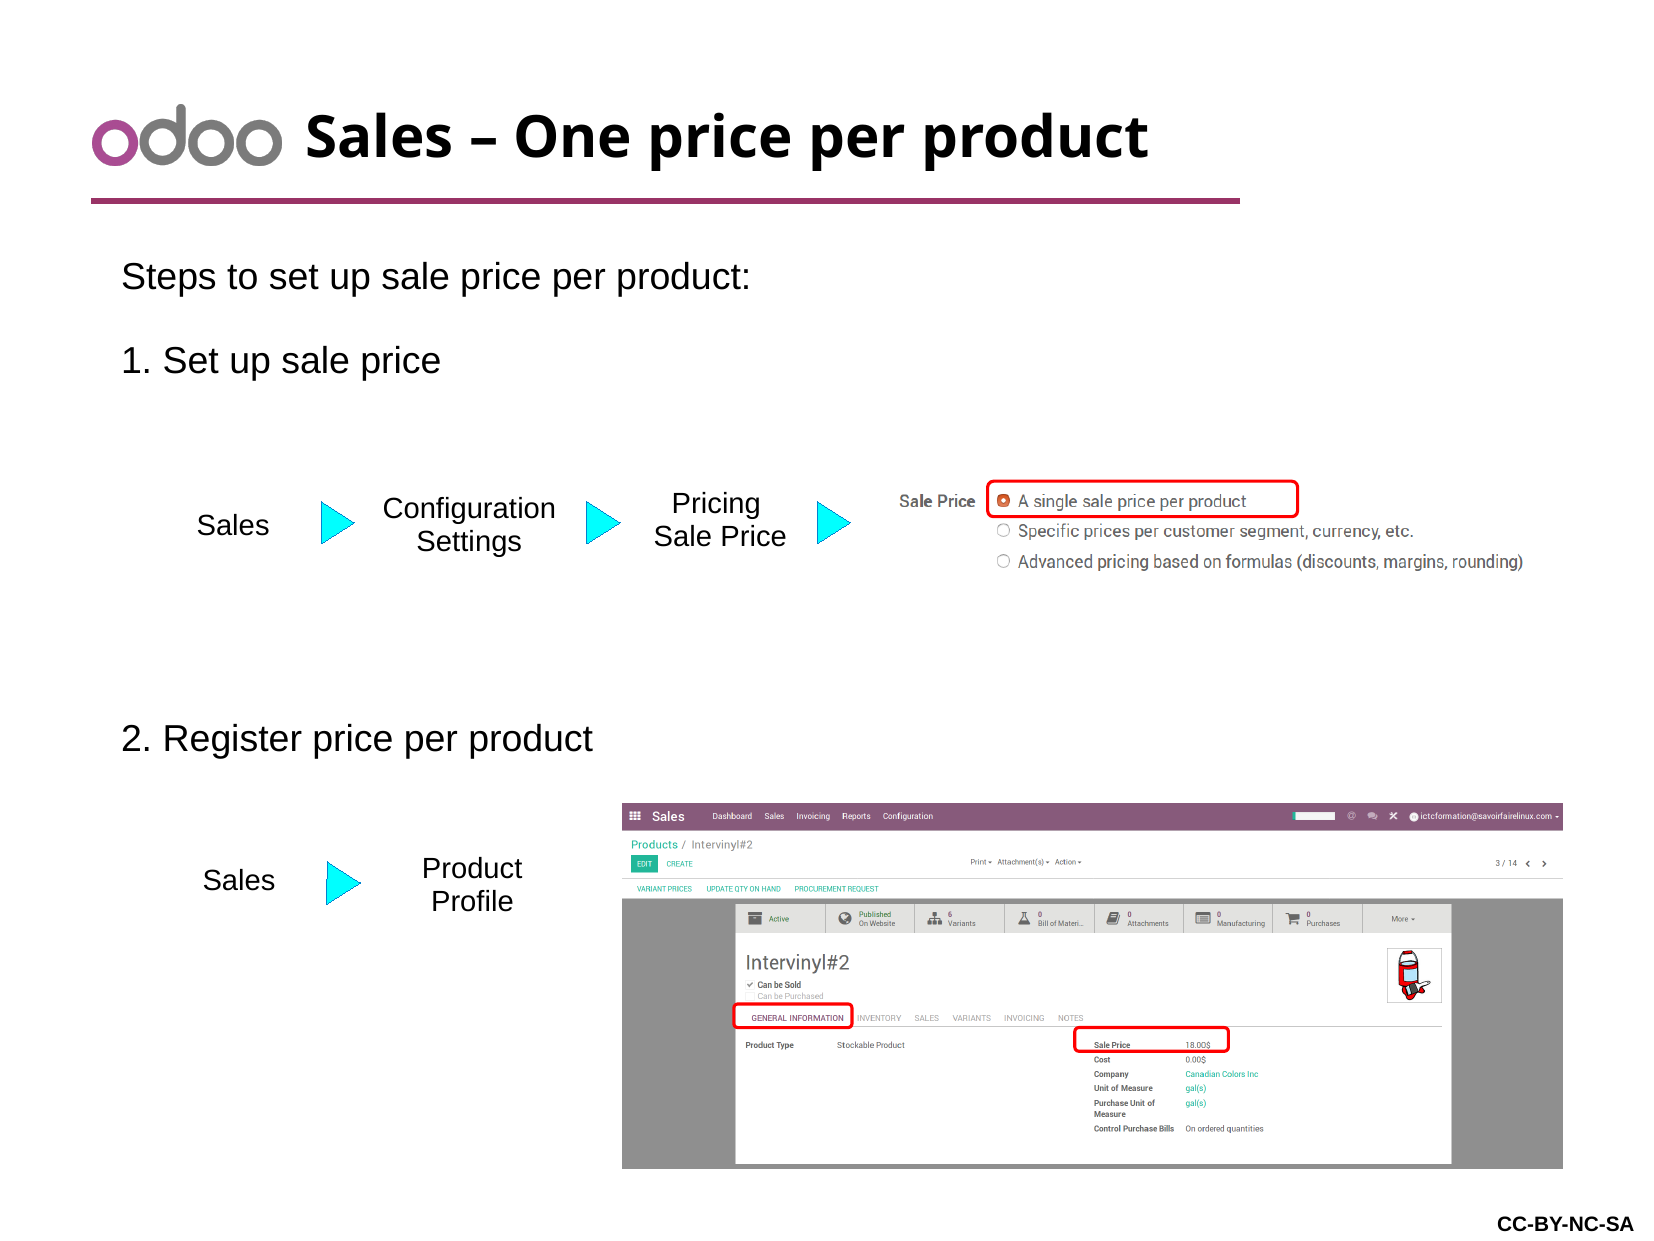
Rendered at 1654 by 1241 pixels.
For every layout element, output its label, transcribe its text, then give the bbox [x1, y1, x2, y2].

text_box [987, 481, 1298, 517]
picture [891, 478, 1554, 602]
text_box Pricing Sale Price [584, 479, 857, 579]
text_box Steps to set up sale price per product: 1. Set up sale price 2. Register price per product [106, 248, 1441, 767]
text_box [326, 861, 361, 905]
text_box [817, 501, 851, 544]
picture [622, 803, 1563, 1170]
text_box Sales [147, 501, 318, 559]
text_box [586, 501, 621, 544]
title Sales – One price per product [305, 31, 1568, 239]
text_box [1074, 1027, 1229, 1052]
text_box Configuration Settings [318, 484, 621, 584]
text_box CC-BY-NC-SA [1482, 1204, 1654, 1241]
picture [92, 104, 282, 166]
text_box [733, 1003, 852, 1028]
text_box Product Profile [372, 844, 573, 958]
text_box Sales [153, 856, 325, 914]
